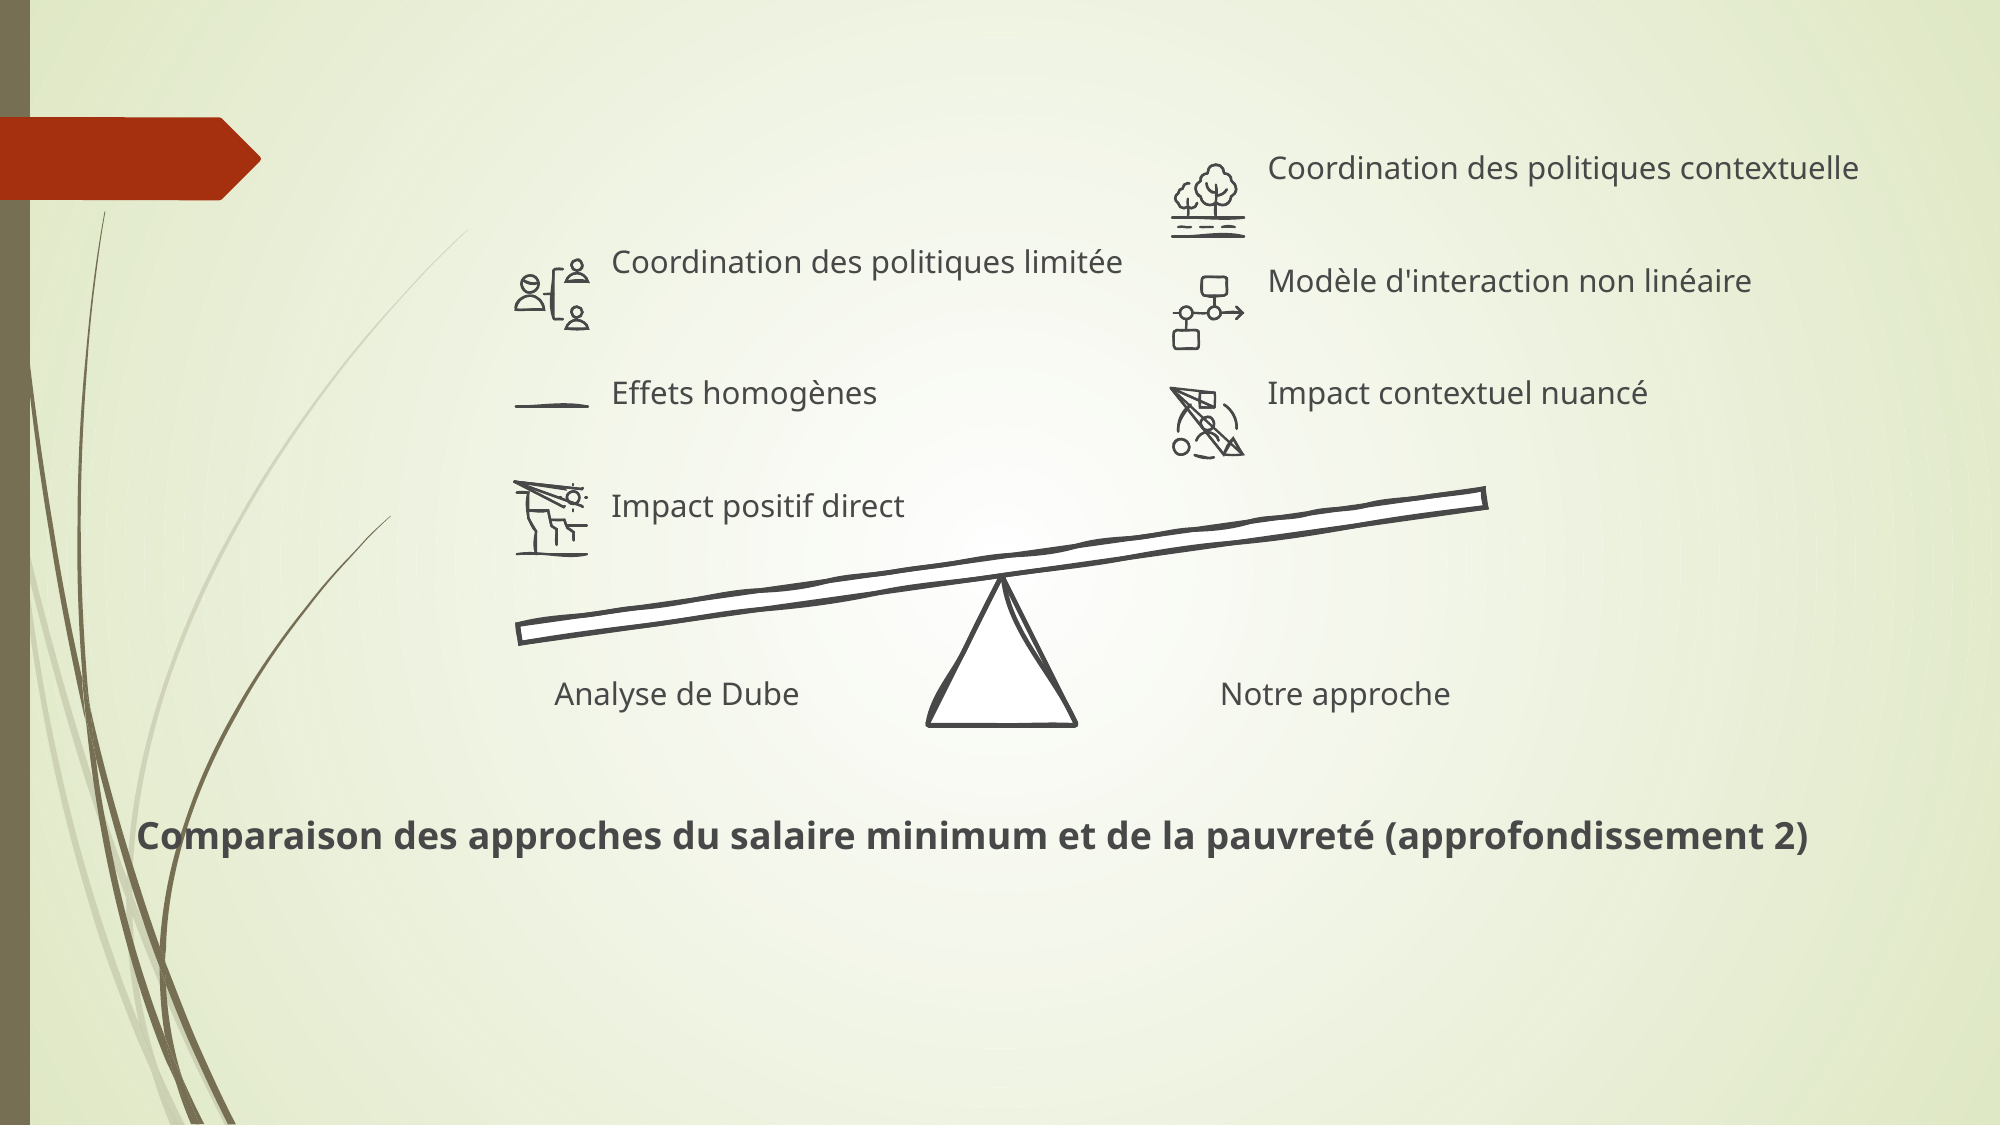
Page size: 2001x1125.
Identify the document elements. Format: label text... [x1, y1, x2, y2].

text_box Impact contextuel nuancé [1267, 373, 1403, 488]
text_box [932, 585, 1072, 723]
text_box Analyse de Dube [570, 673, 785, 712]
text_box [1013, 606, 1033, 645]
text_box Coordination des politiques contextuelle [1267, 148, 1447, 263]
text_box Effets homogènes [611, 373, 762, 450]
text_box Coordination des politiques limitée [611, 242, 791, 357]
text_box Notre approche [1234, 673, 1437, 712]
text_box Modèle d'interaction non linéaire [1267, 261, 1431, 375]
text_box Impact positif direct [611, 486, 788, 563]
text_box [521, 493, 1482, 640]
text_box Comparaison des approches du salaire minimum et de la pauvreté (approfondissement 2) [673, 812, 1274, 949]
